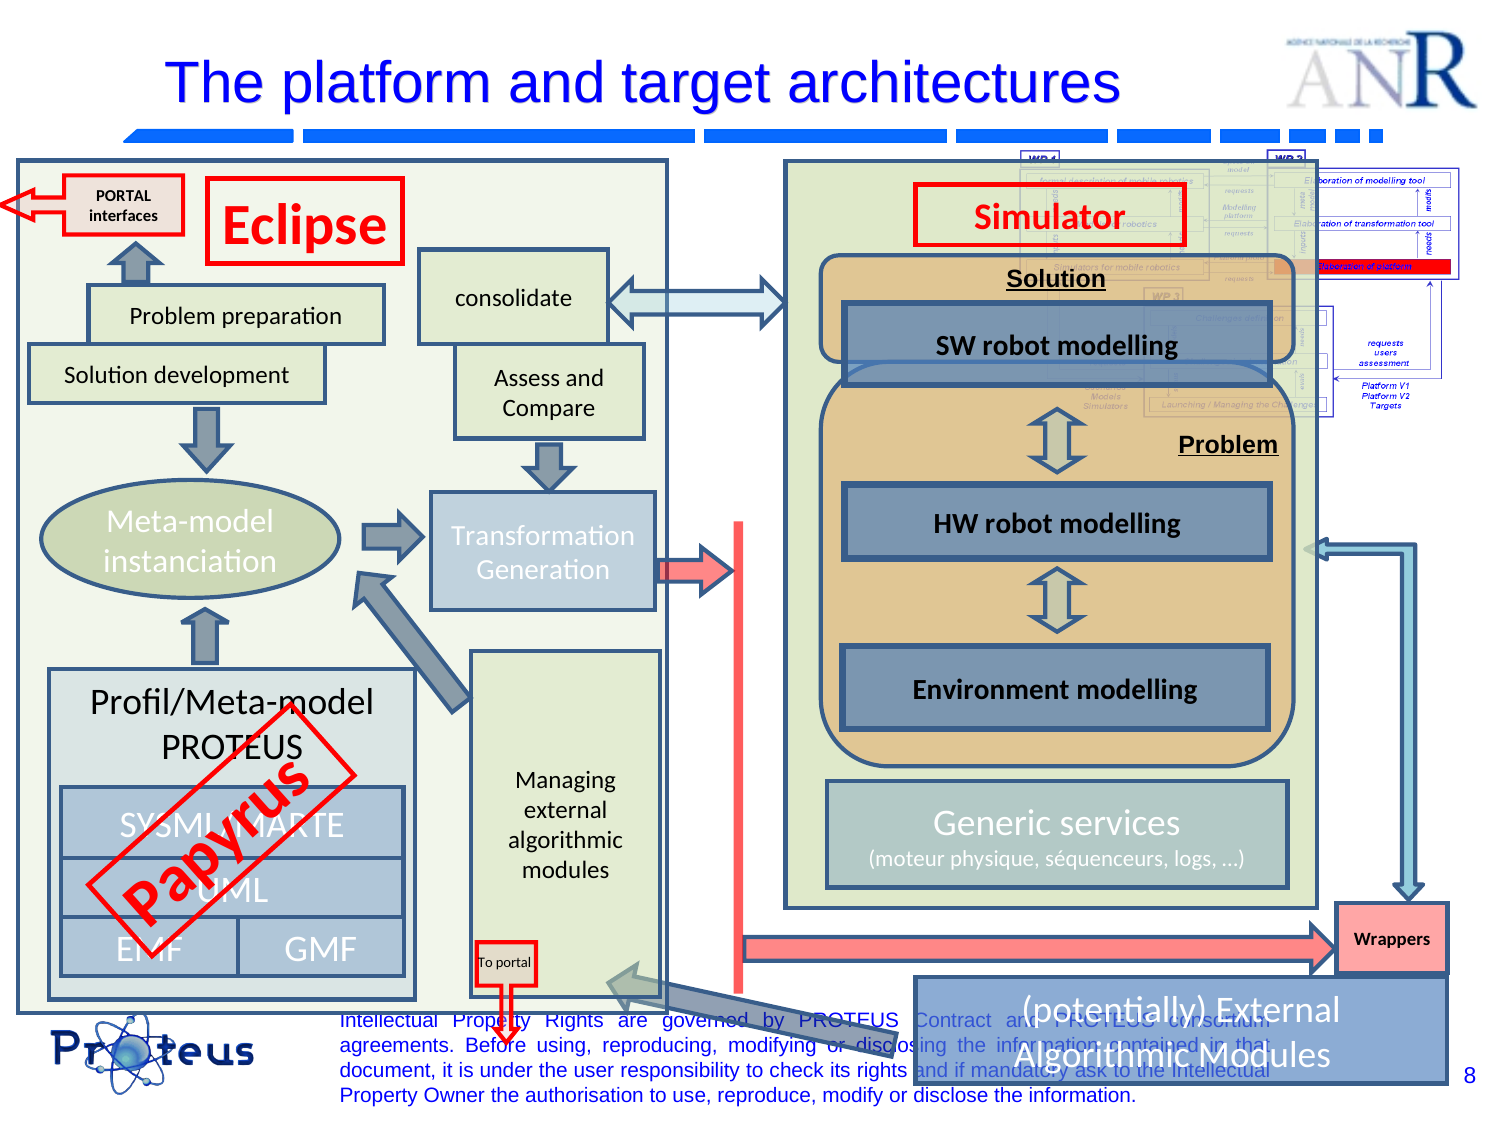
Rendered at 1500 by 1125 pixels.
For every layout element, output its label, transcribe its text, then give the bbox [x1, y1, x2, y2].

text_box Solution development [29, 343, 325, 404]
text_box Managing external algorithmic modules [471, 651, 661, 997]
text_box HW robot modelling [844, 484, 1270, 559]
picture [35, 1013, 272, 1101]
text_box SYSML/MARTE [61, 787, 196, 858]
text_box [17, 160, 1424, 1057]
text_box Environment modelling [842, 646, 1268, 729]
text_box Assess and Compare [454, 343, 644, 439]
text_box UML [196, 858, 404, 918]
text_box SYSML/MARTE [263, 787, 404, 858]
text_box Eclipse [207, 178, 403, 264]
text_box Profil/Meta-model PROTEUS [49, 668, 416, 1000]
text_box Problem [1154, 420, 1294, 467]
picture [1019, 149, 1460, 418]
text_box SW robot modelling [844, 302, 1270, 386]
text_box Transformation Generation [430, 491, 656, 610]
text_box PORTAL interfaces [0, 175, 184, 235]
text_box EMF [61, 918, 238, 976]
text_box Meta-model instanciation [41, 479, 340, 598]
title The platform and target architectures [23, 23, 1264, 142]
text_box [744, 925, 1336, 973]
text_box Simulator [915, 184, 1185, 245]
text_box To portal [463, 945, 547, 996]
text_box Papyrus [88, 704, 355, 957]
text_box Problem preparation [88, 284, 384, 344]
text_box GMF [238, 918, 404, 976]
text_box Generic services (moteur physique, séquenceurs, logs, …) [826, 781, 1288, 888]
text_box Solution [982, 255, 1122, 301]
text_box (potentially) External Algorithmic Modules [915, 977, 1448, 1084]
picture [1281, 27, 1484, 115]
text_box Wrappers [1336, 902, 1448, 973]
text_box UML [61, 858, 117, 918]
text_box consolidate [419, 249, 609, 345]
